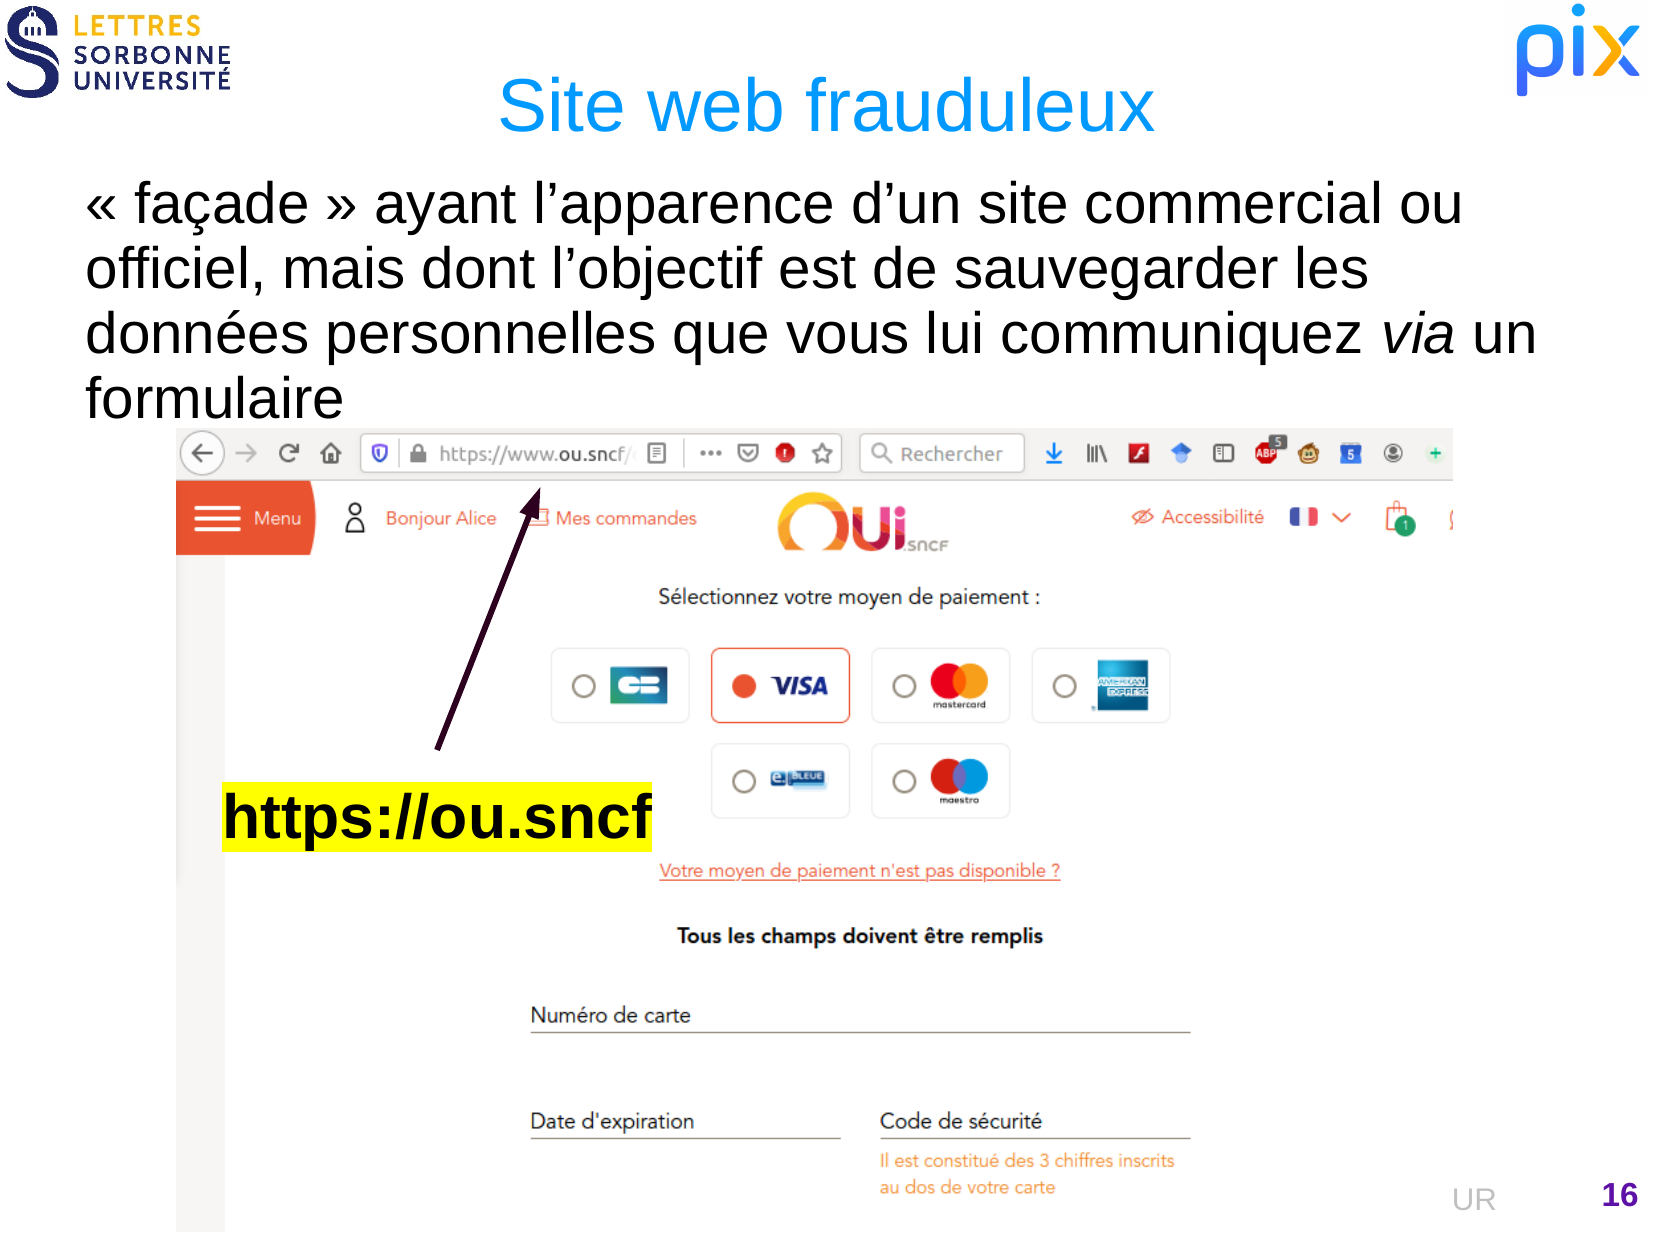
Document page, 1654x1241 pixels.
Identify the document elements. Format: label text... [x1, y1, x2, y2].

picture [1571, 2, 1648, 98]
picture [5, 6, 82, 98]
picture [176, 428, 1453, 1232]
list « façade » ayant l’apparence d’un site commercial ou officiel, mais dont l’objectif est de sauvegarder les données personnelles que vous lui communiquez via un formulaire [14, 171, 1604, 891]
title Site web frauduleux [82, 2, 1571, 171]
text_box https://ou.sncf [207, 774, 668, 860]
